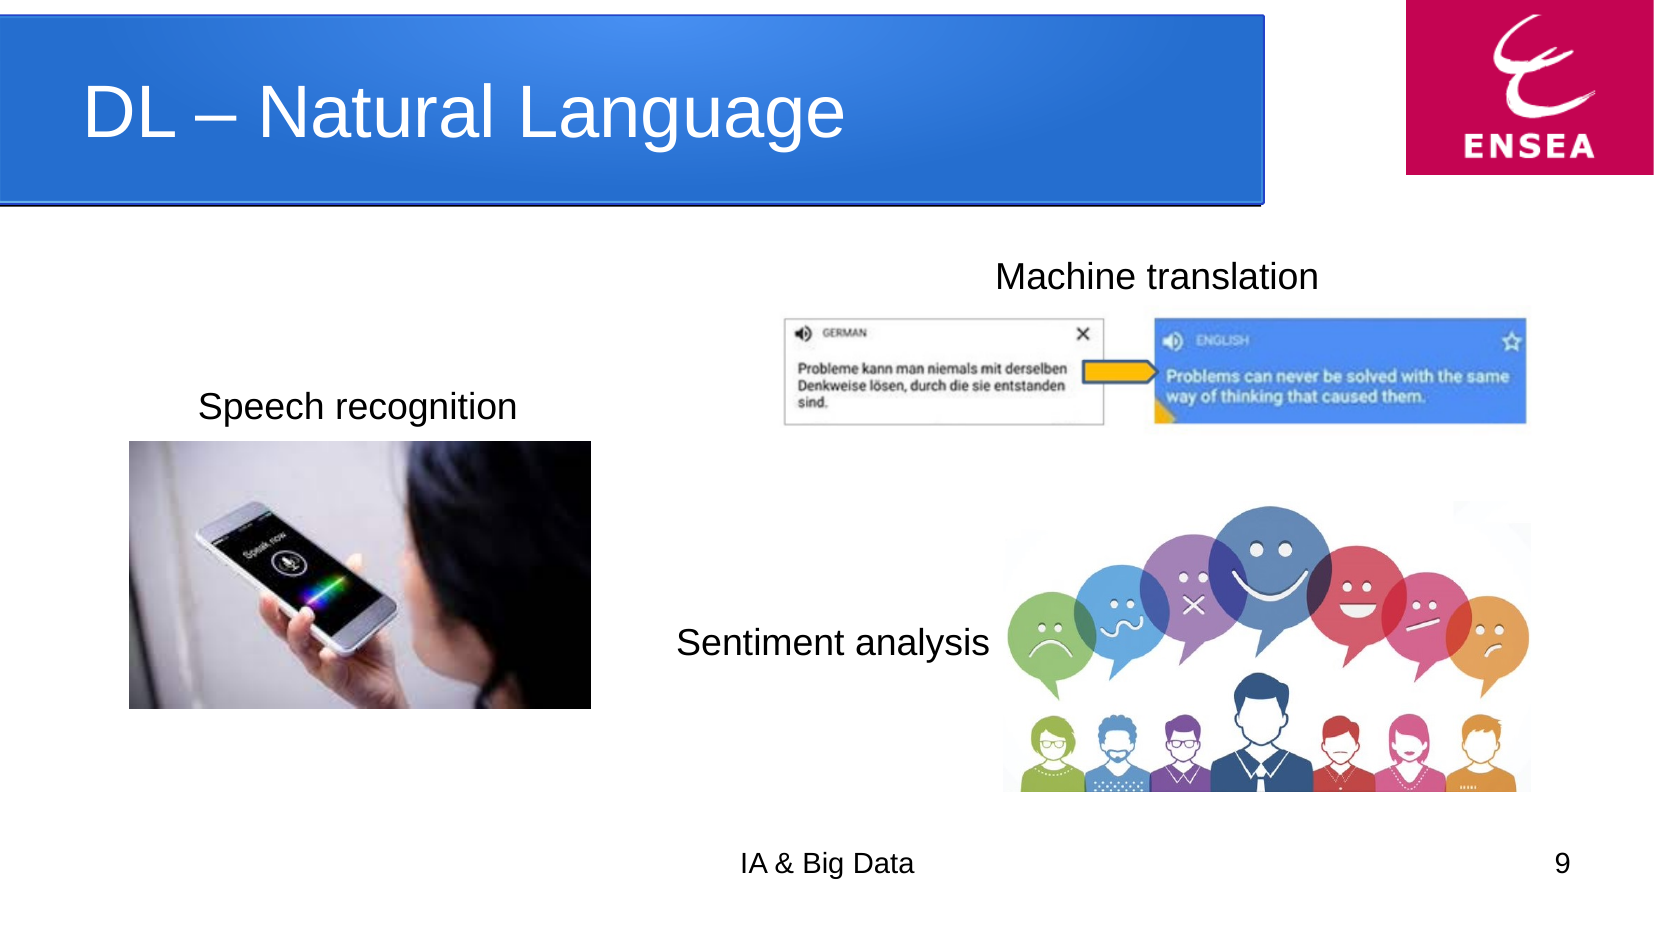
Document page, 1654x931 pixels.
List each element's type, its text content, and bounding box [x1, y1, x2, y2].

text_box Machine translation [980, 248, 1347, 305]
picture [129, 441, 591, 709]
text_box Speech recognition [183, 377, 550, 438]
picture [1406, 0, 1654, 175]
title DL – Natural Language [82, 35, 1235, 189]
picture [730, 288, 1560, 461]
text_box Sentiment analysis [661, 614, 1016, 686]
picture [1003, 501, 1531, 792]
